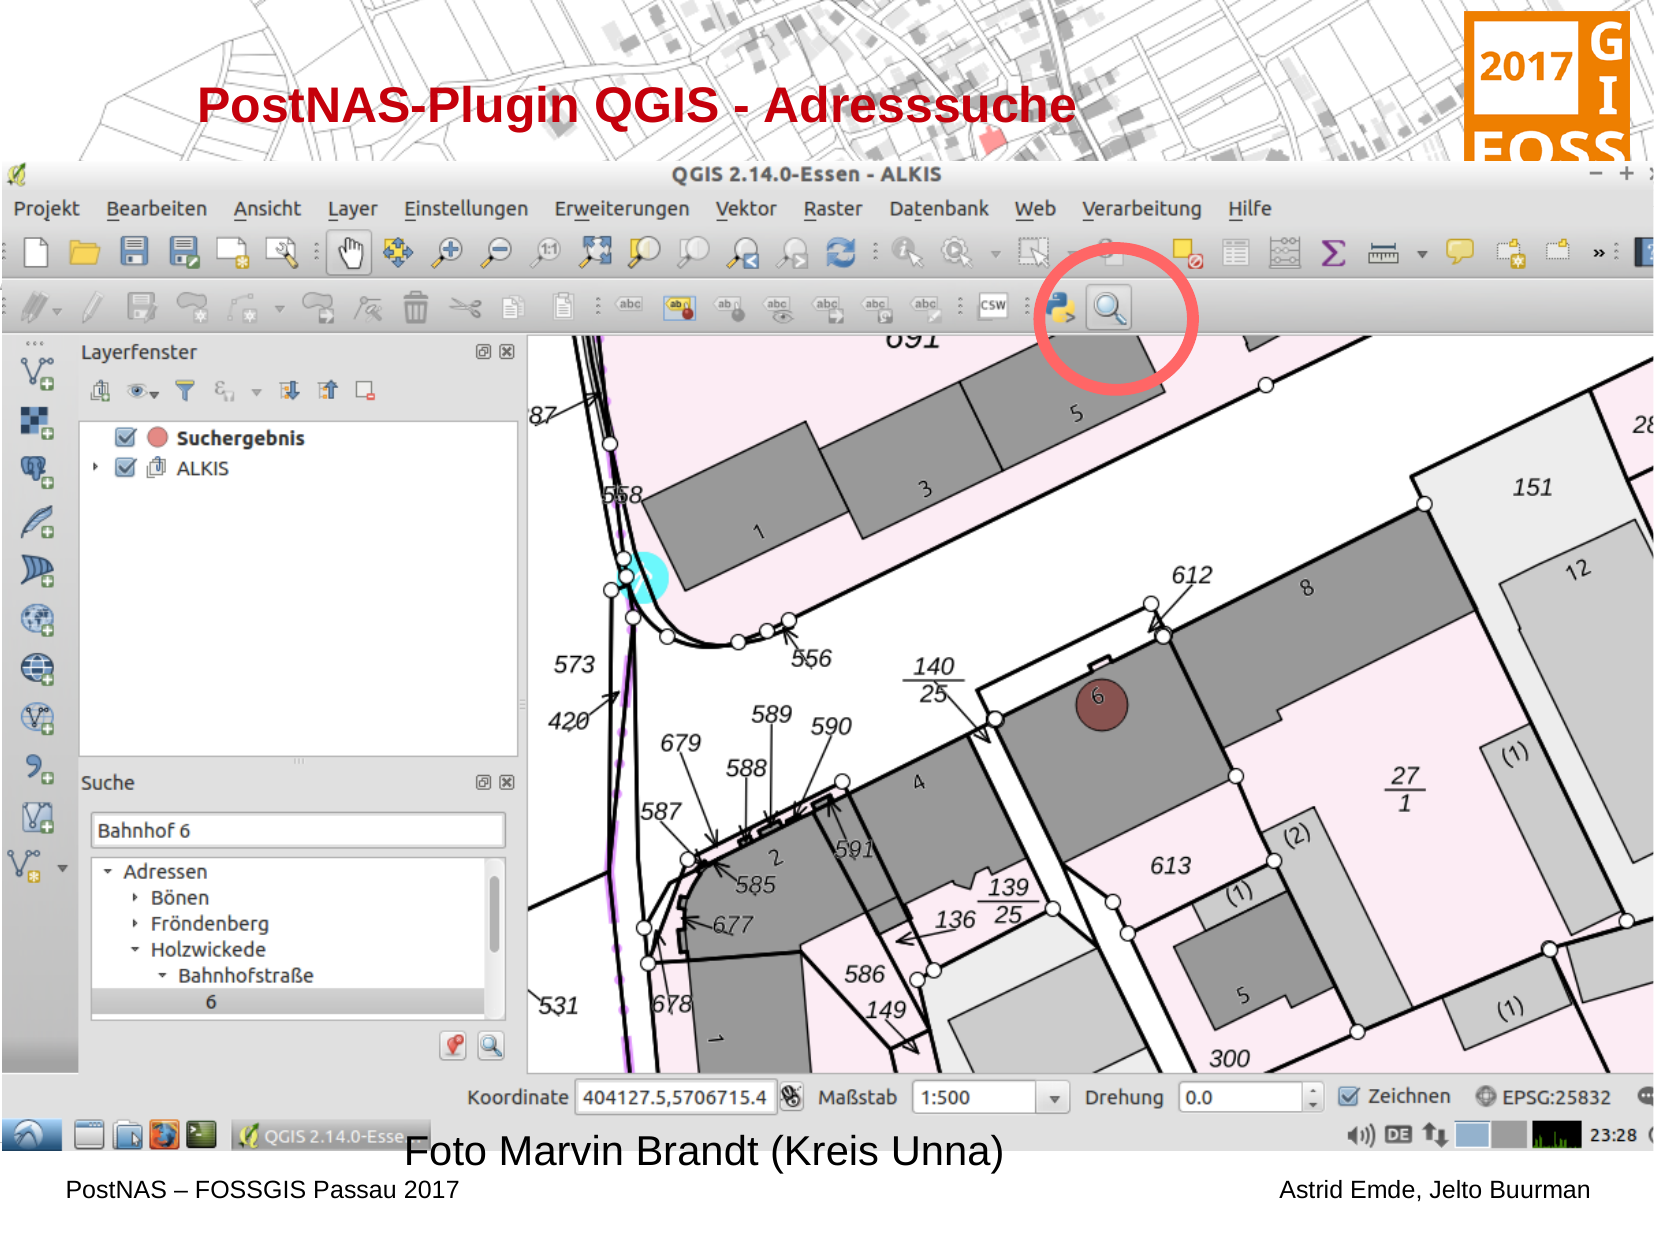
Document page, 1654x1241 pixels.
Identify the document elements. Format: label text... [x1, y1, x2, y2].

picture [707, 1145, 717, 1151]
picture [927, 1145, 937, 1151]
picture [1464, 11, 1630, 69]
picture [469, 1145, 480, 1151]
picture [642, 1139, 655, 1149]
picture [831, 1145, 842, 1151]
picture [951, 1145, 961, 1151]
picture [729, 1145, 739, 1151]
picture [435, 1145, 446, 1151]
text_box PostNAS-Plugin QGIS - Adresssuche Foto Marvin Brandt (Kreis Unna) [154, 69, 1654, 897]
picture [607, 1145, 617, 1151]
picture [2, 161, 1654, 1151]
